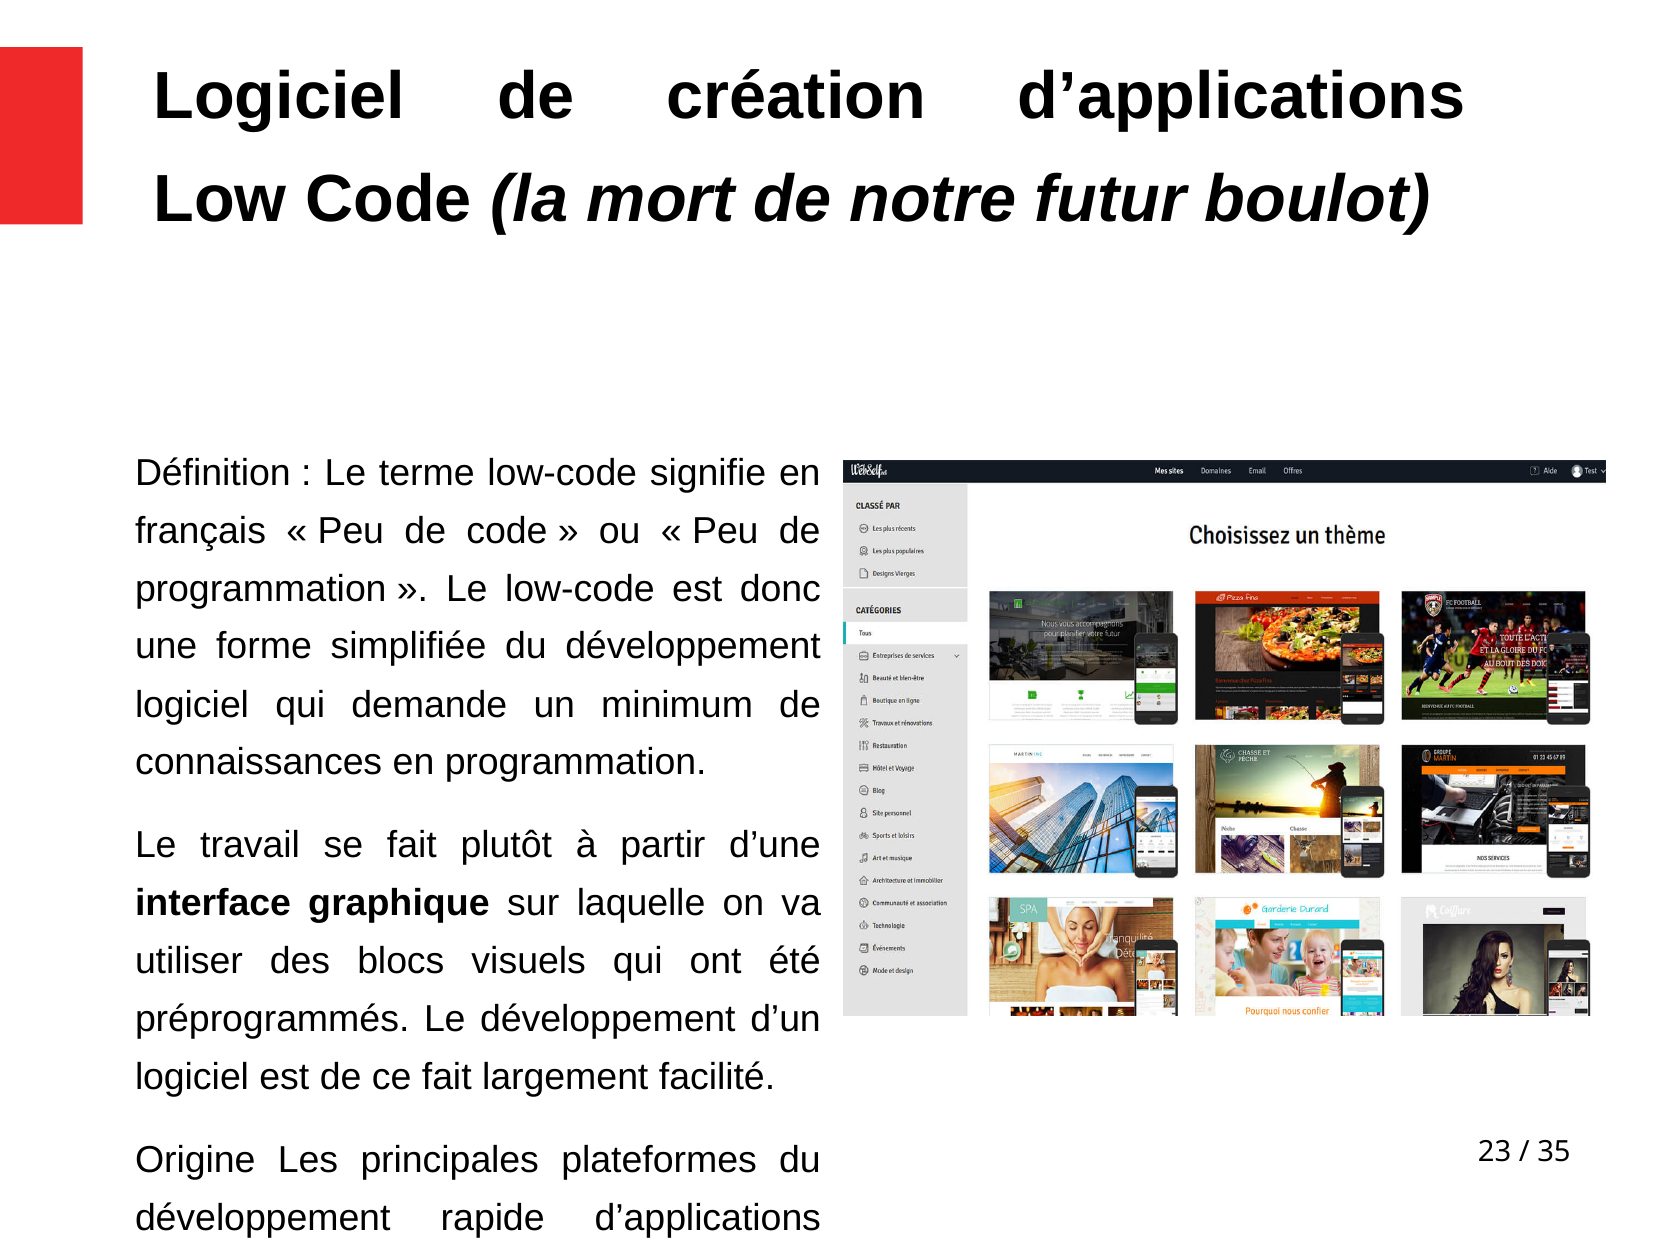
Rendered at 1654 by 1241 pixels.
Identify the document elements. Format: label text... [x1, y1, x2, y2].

list Définition : Le terme low-code signifie en français « Peu de code » ou « Peu de programmation ». Le low-code est donc une forme simplifiée du développement logiciel qui demande un minimum de connaissances en programmation. Le travail se fait plutôt à partir d’une interface graphique sur laquelle on va utiliser des blocs visuels qui ont été préprogrammés. Le développement d’un logiciel est de ce fait largement facilité. Origine Les principales plateformes du développement rapide d’applications étaient Oracle, Forms, Visual Basic et Delphi. [135, 435, 821, 1069]
title Logiciel de création d’applications Low Code (la mort de notre futur boulot) [153, 14, 1560, 252]
picture [843, 460, 1606, 1016]
